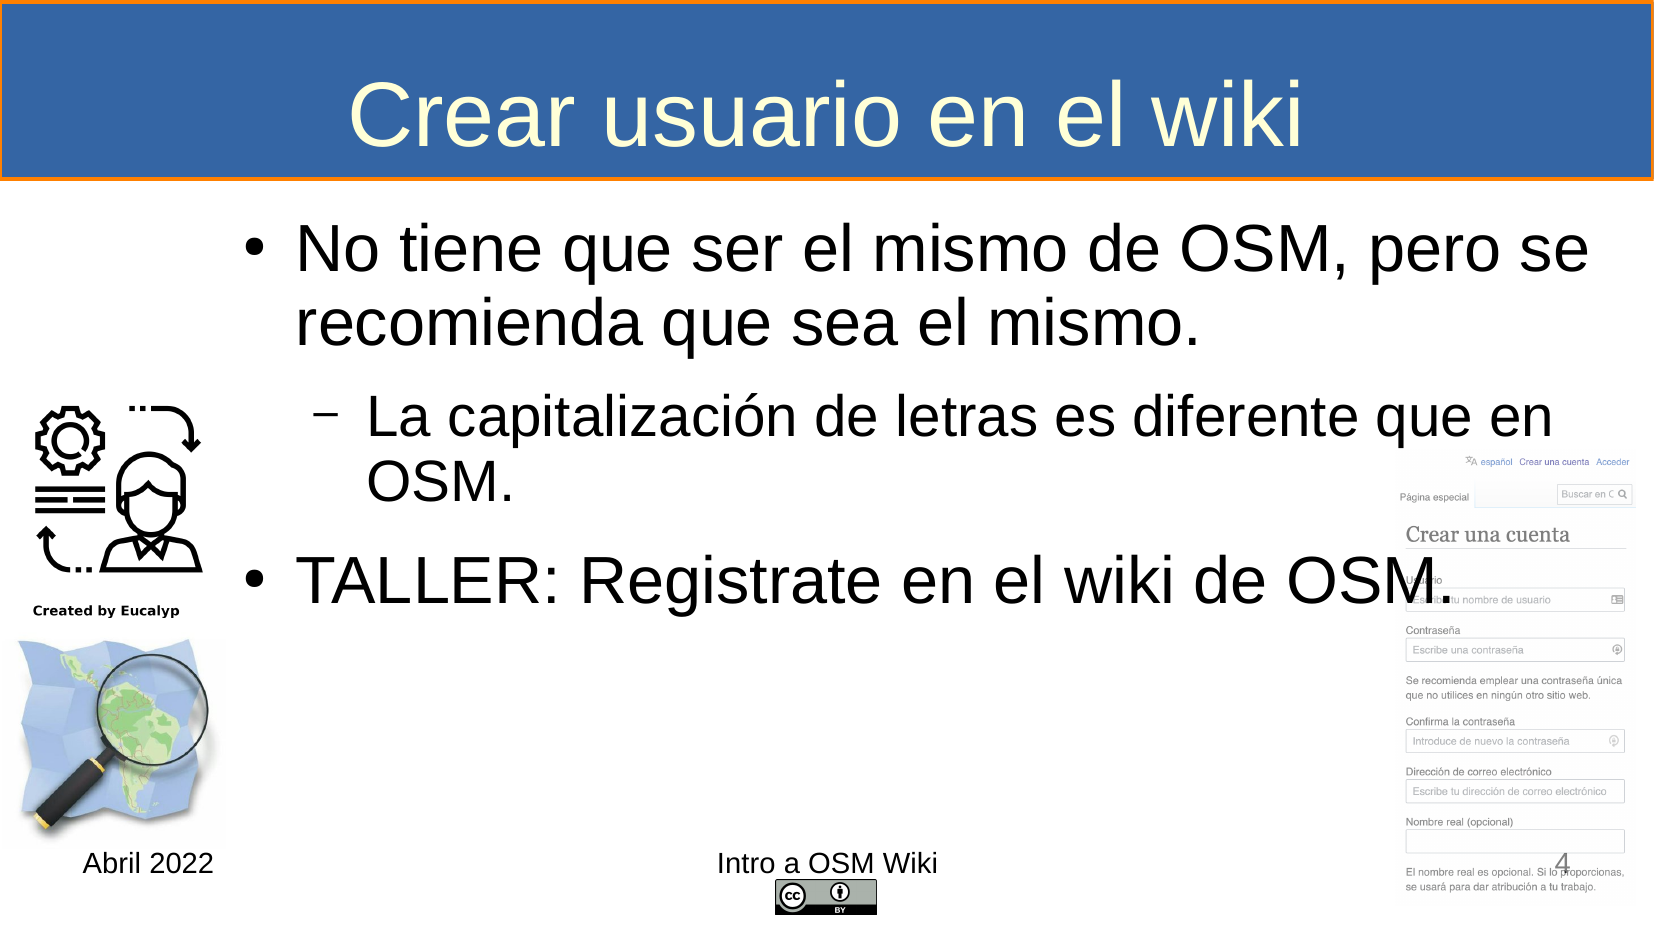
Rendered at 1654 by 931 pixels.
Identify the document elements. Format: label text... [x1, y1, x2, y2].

picture [11, 403, 226, 618]
picture [0, 623, 226, 849]
picture [1395, 450, 1636, 906]
picture [775, 879, 877, 915]
list No tiene que ser el mismo de OSM, pero se recomienda que sea el mismo. La capitalización de letras es diferente que en OSM. TALLER: Registrate en el wiki de OSM. [225, 210, 1609, 751]
title Crear usuario en el wiki [82, 37, 1571, 193]
